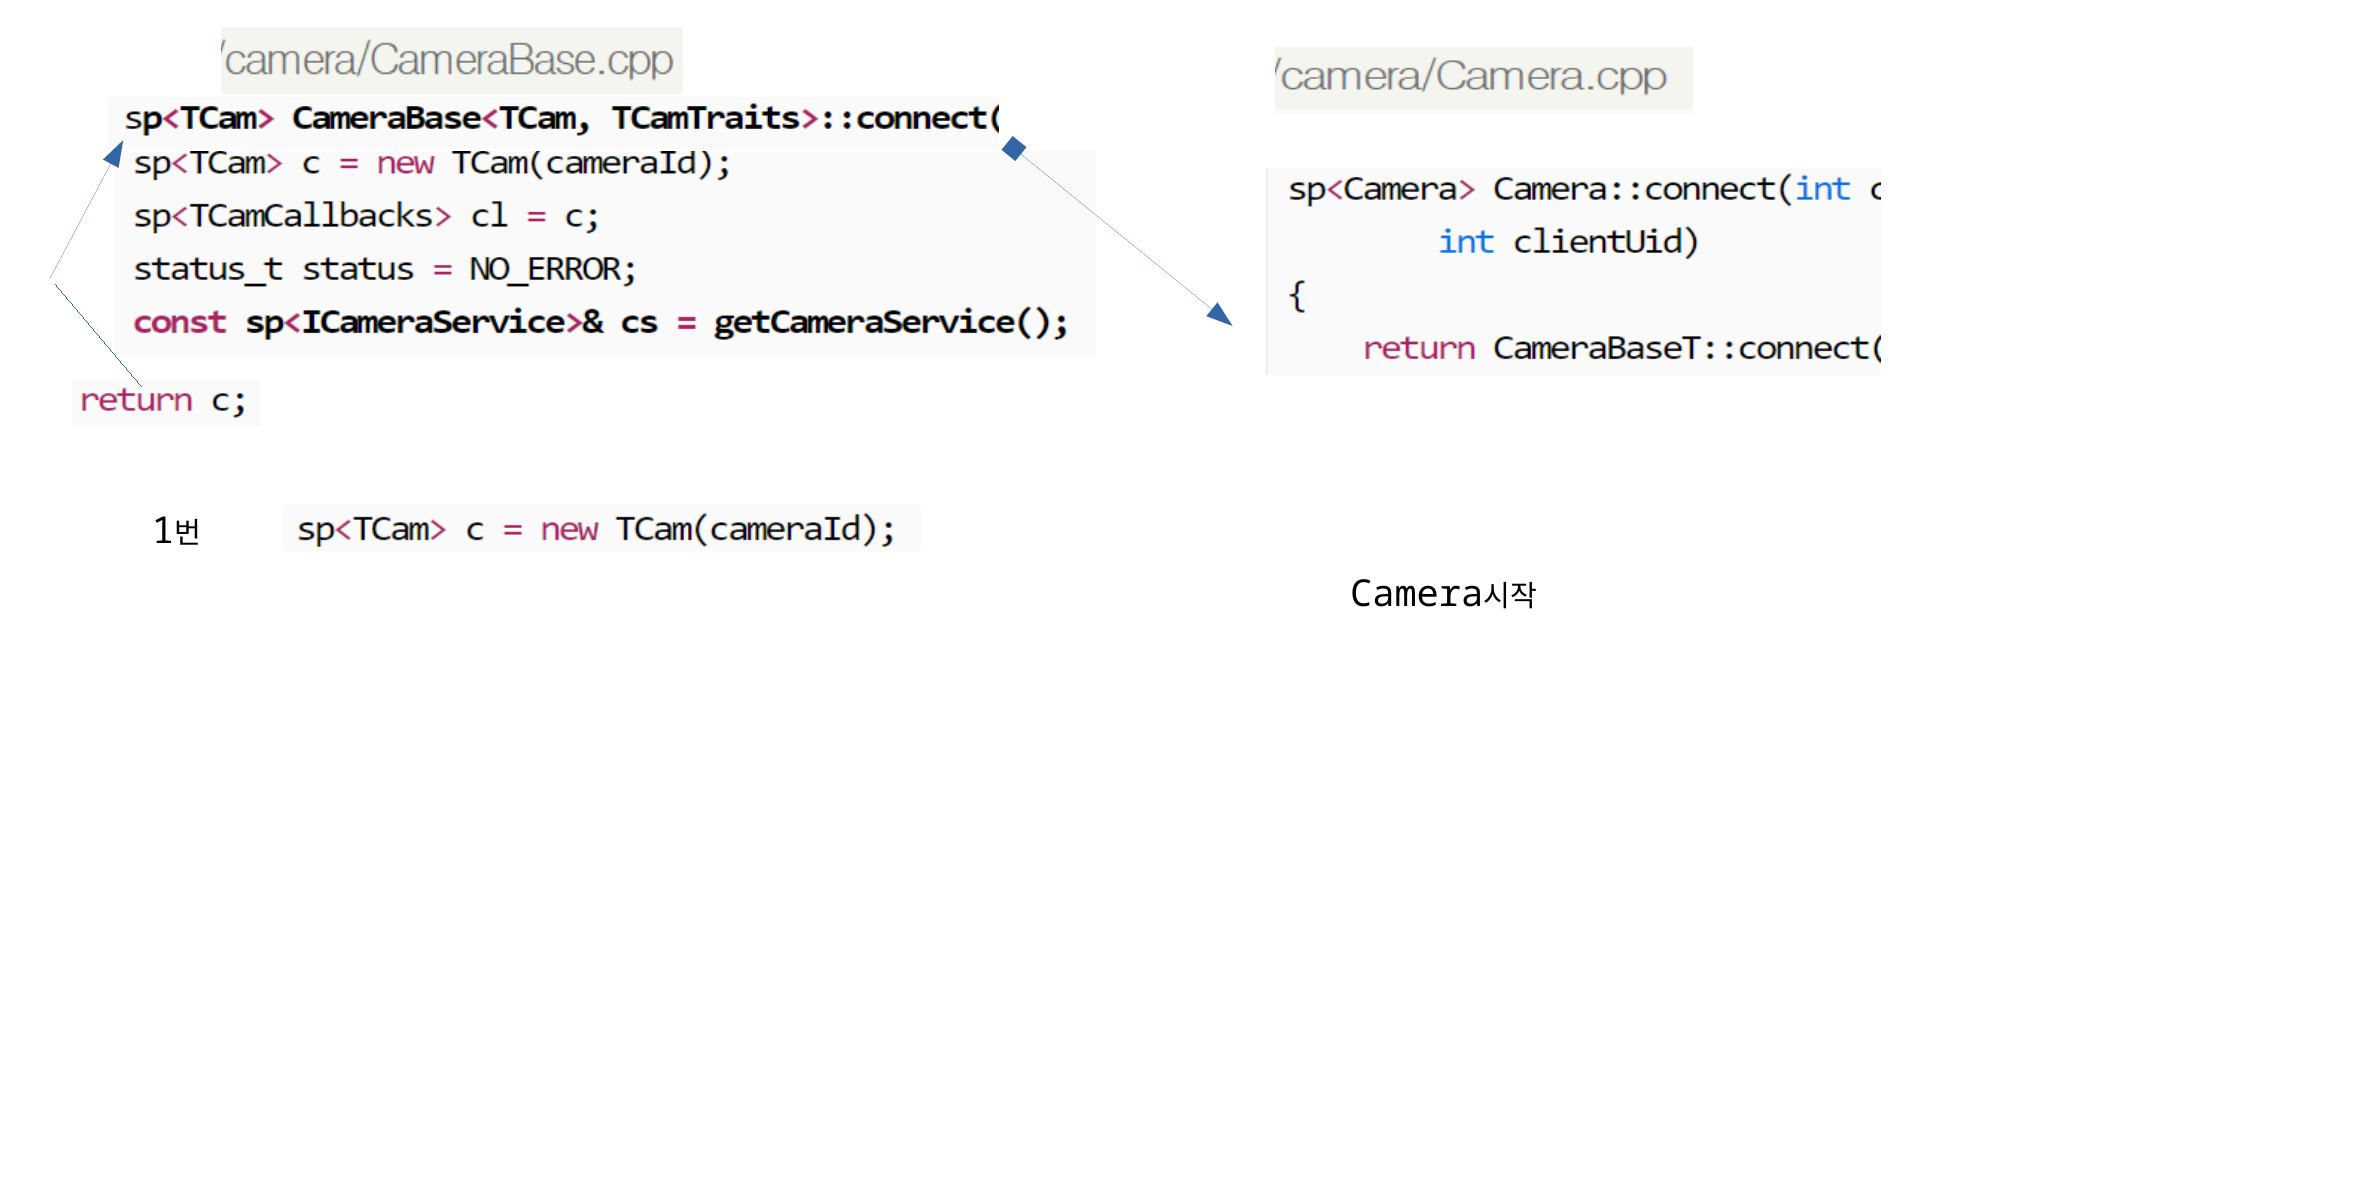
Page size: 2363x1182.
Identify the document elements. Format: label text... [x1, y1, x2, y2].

picture [1275, 47, 1693, 115]
picture [115, 151, 1096, 357]
text_box Camera시작 [1335, 559, 2047, 642]
picture [72, 380, 260, 427]
picture [108, 97, 999, 149]
text_box 1번 [137, 496, 263, 618]
picture [1022, 151, 1096, 214]
picture [283, 505, 921, 551]
picture [1266, 168, 1881, 375]
picture [221, 27, 683, 94]
